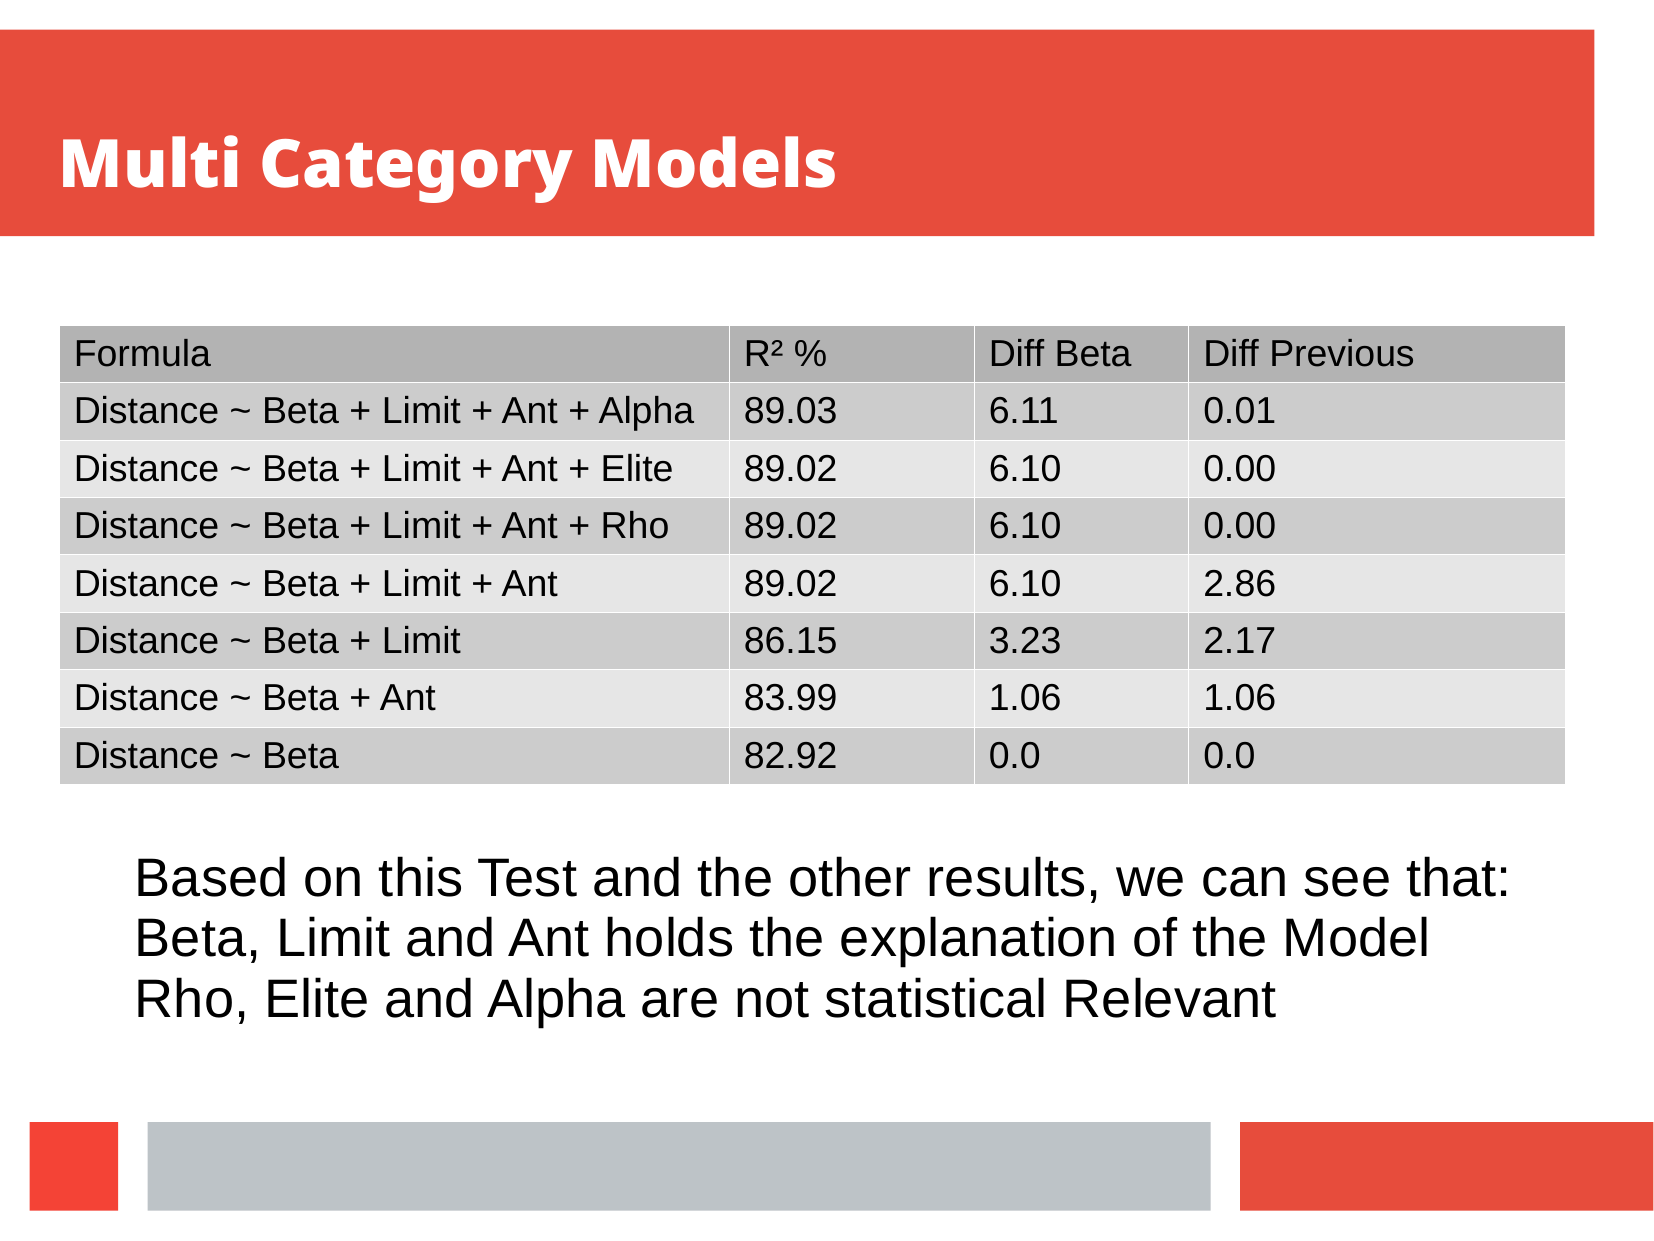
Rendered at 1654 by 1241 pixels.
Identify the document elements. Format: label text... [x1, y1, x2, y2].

table_header Diff Previous [1189, 326, 1565, 382]
table_header Diff Beta [975, 326, 1188, 382]
table_cell 2.86 [1189, 555, 1565, 612]
table_cell 0.01 [1189, 383, 1565, 440]
table_cell 86.15 [730, 613, 974, 669]
title Multi Category Models [59, 59, 1595, 207]
table_cell 6.10 [975, 498, 1188, 554]
table_cell Distance ~ Beta + Limit + Ant + Rho [60, 498, 729, 554]
table_cell 6.10 [975, 555, 1188, 612]
table_cell 83.99 [730, 670, 974, 727]
table_cell Distance ~ Beta [60, 728, 729, 784]
table_cell 89.02 [730, 441, 974, 497]
table_cell 6.11 [975, 383, 1188, 440]
table_cell 0.00 [1189, 441, 1565, 497]
table_cell 0.0 [1189, 728, 1565, 784]
table_cell Distance ~ Beta + Limit [60, 613, 729, 669]
table_cell 89.02 [730, 498, 974, 554]
table_cell Distance ~ Beta + Limit + Ant + Alpha [60, 383, 729, 440]
table_header Formula [60, 326, 729, 382]
table_cell 89.03 [730, 383, 974, 440]
table_header R² % [730, 326, 974, 382]
table_cell Distance ~ Beta + Ant [60, 670, 729, 727]
table_cell 2.17 [1189, 613, 1565, 669]
table_cell 3.23 [975, 613, 1188, 669]
table_cell Distance ~ Beta + Limit + Ant + Elite [60, 441, 729, 497]
table_cell 1.06 [975, 670, 1188, 727]
table_cell 0.00 [1189, 498, 1565, 554]
table_cell 6.10 [975, 441, 1188, 497]
text_box Based on this Test and the other results, we can see that: Beta, Limit and Ant holds the explanation of the Model Rho, Elite and Alpha are not statistical Relevant [120, 840, 1528, 1038]
table_cell Distance ~ Beta + Limit + Ant [60, 555, 729, 612]
table_cell 89.02 [730, 555, 974, 612]
table_cell 0.0 [975, 728, 1188, 784]
table_cell 1.06 [1189, 670, 1565, 727]
table_cell 82.92 [730, 728, 974, 784]
